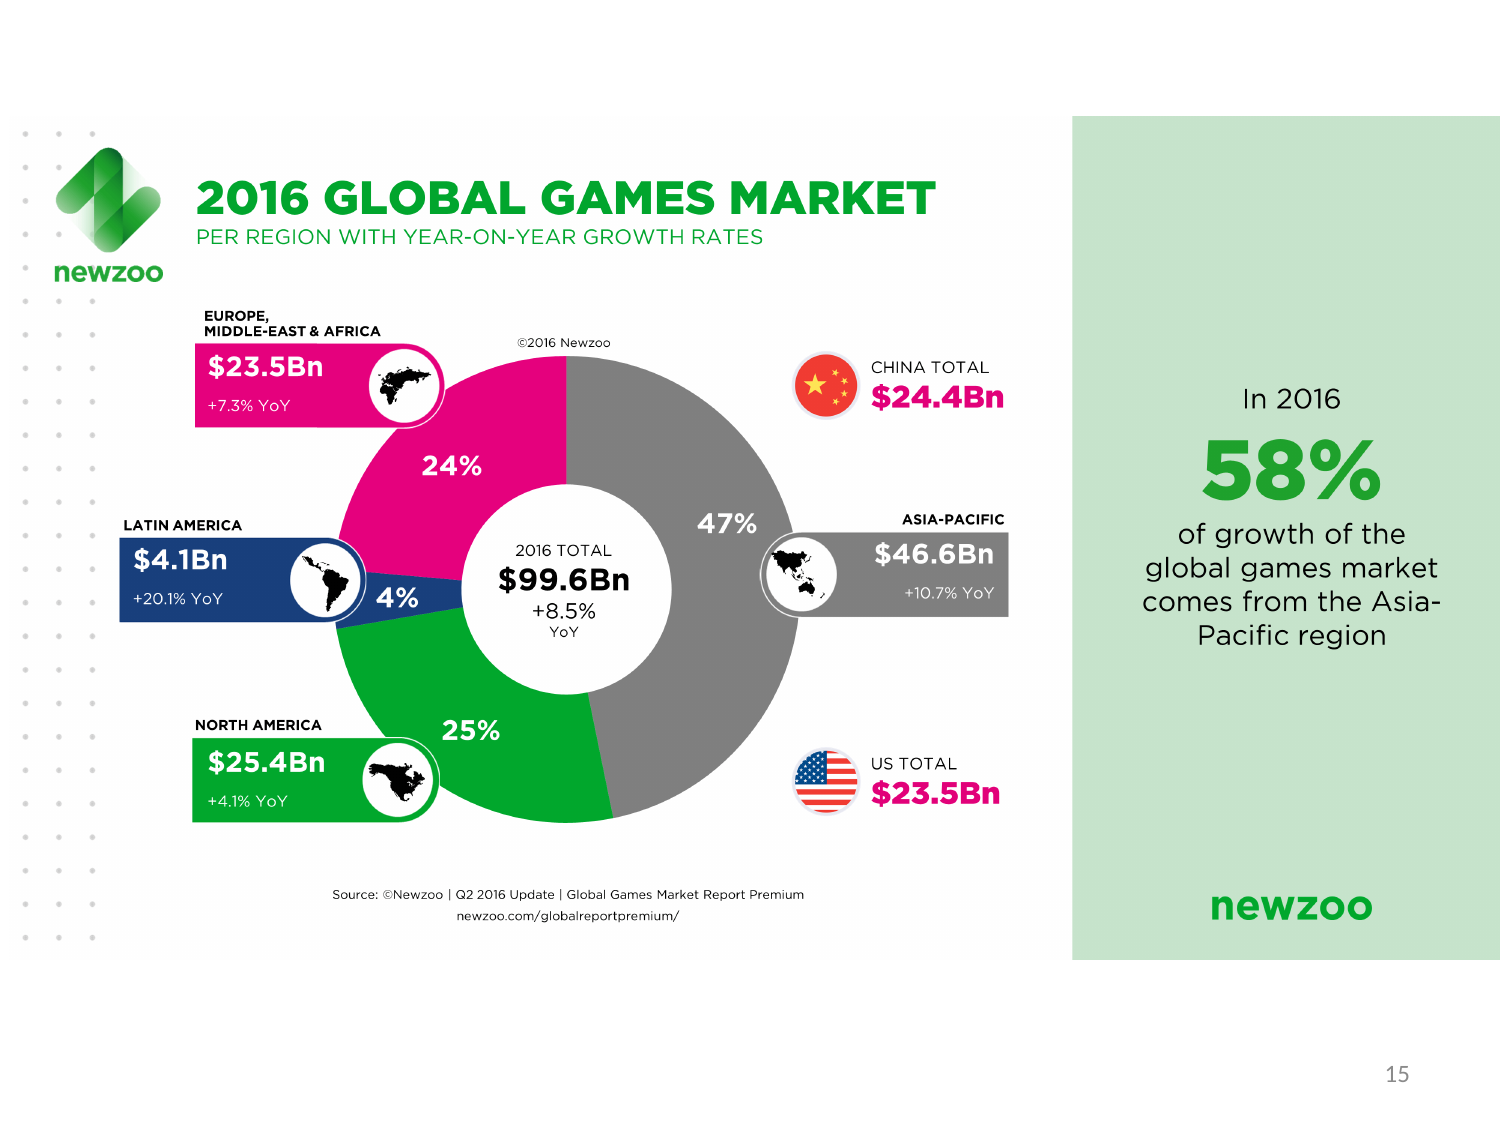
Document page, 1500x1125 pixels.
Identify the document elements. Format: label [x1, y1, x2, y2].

picture [9, 116, 1500, 960]
